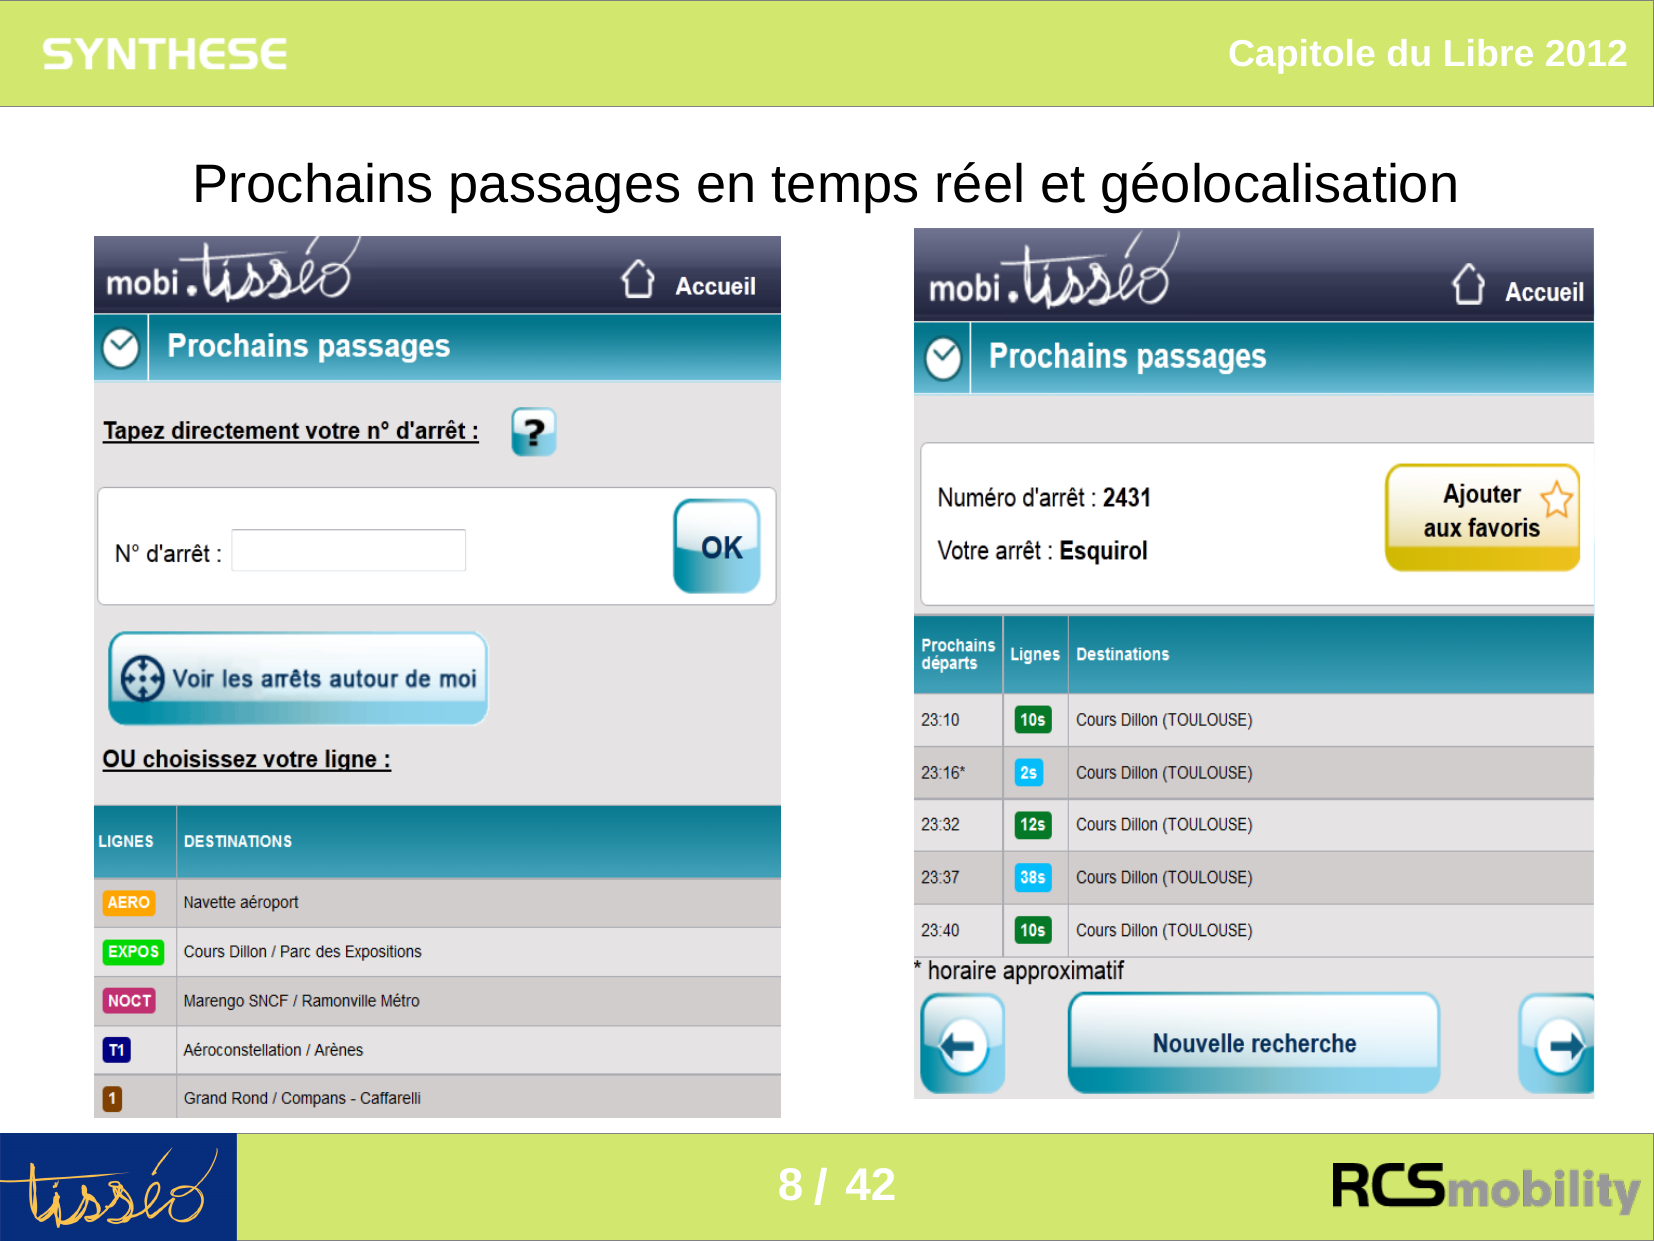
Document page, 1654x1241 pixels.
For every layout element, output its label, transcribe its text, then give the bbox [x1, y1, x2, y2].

picture [94, 236, 781, 1118]
text_box / [237, 1133, 1654, 1241]
picture [41, 35, 292, 73]
text_box <numéro> [566, 1151, 819, 1241]
picture [0, 1133, 237, 1241]
subtitle Prochains passages en temps réel et géolocalisation [82, 141, 1571, 1087]
picture [1333, 1163, 1642, 1217]
text_box Capitole du Libre 2012 [0, 0, 1654, 107]
picture [914, 228, 1595, 1099]
text_box 42 [830, 1151, 922, 1231]
